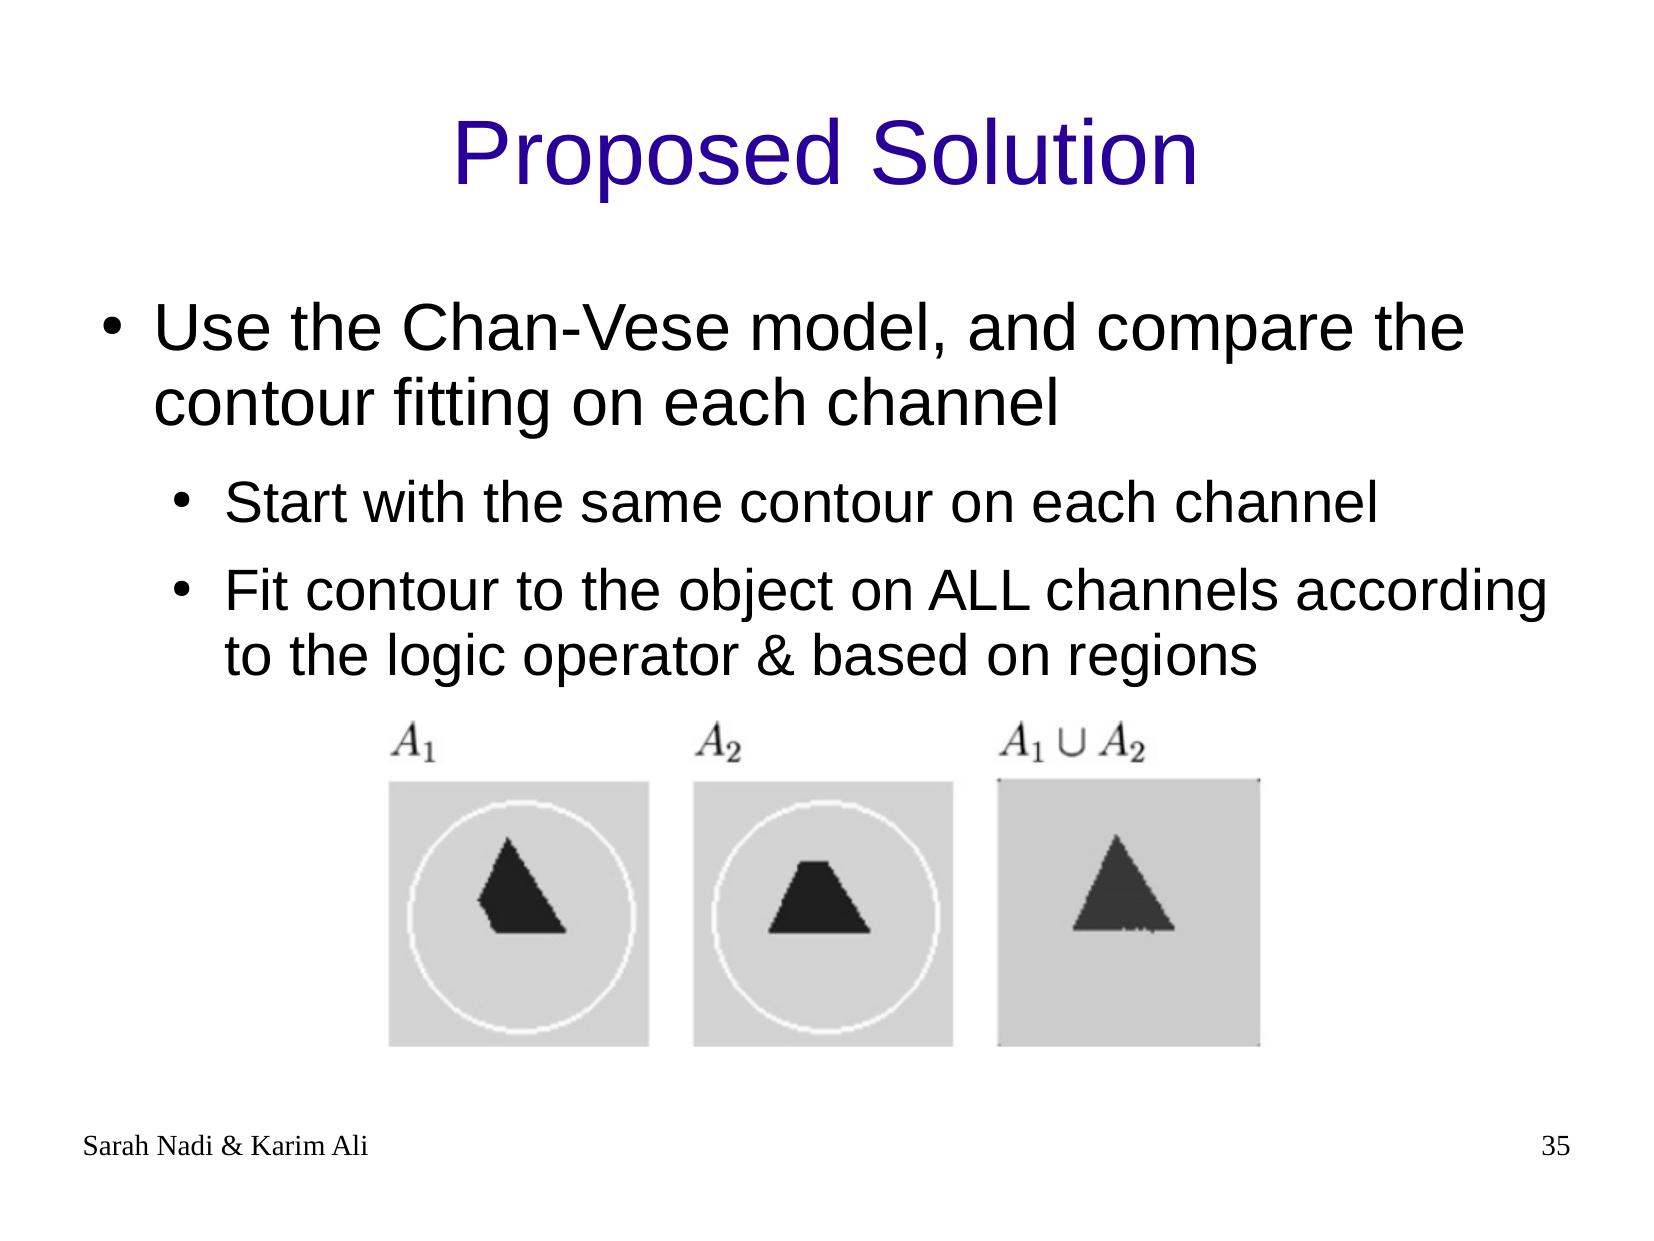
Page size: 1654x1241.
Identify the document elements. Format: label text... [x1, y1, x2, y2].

list Use the Chan-Vese model, and compare the contour fitting on each channel Start with the same contour on each channel Fit contour to the object on ALL channels according to the logic operator & based on regions [82, 290, 1571, 1109]
title Proposed Solution [82, 56, 1571, 250]
picture [381, 713, 1273, 1063]
